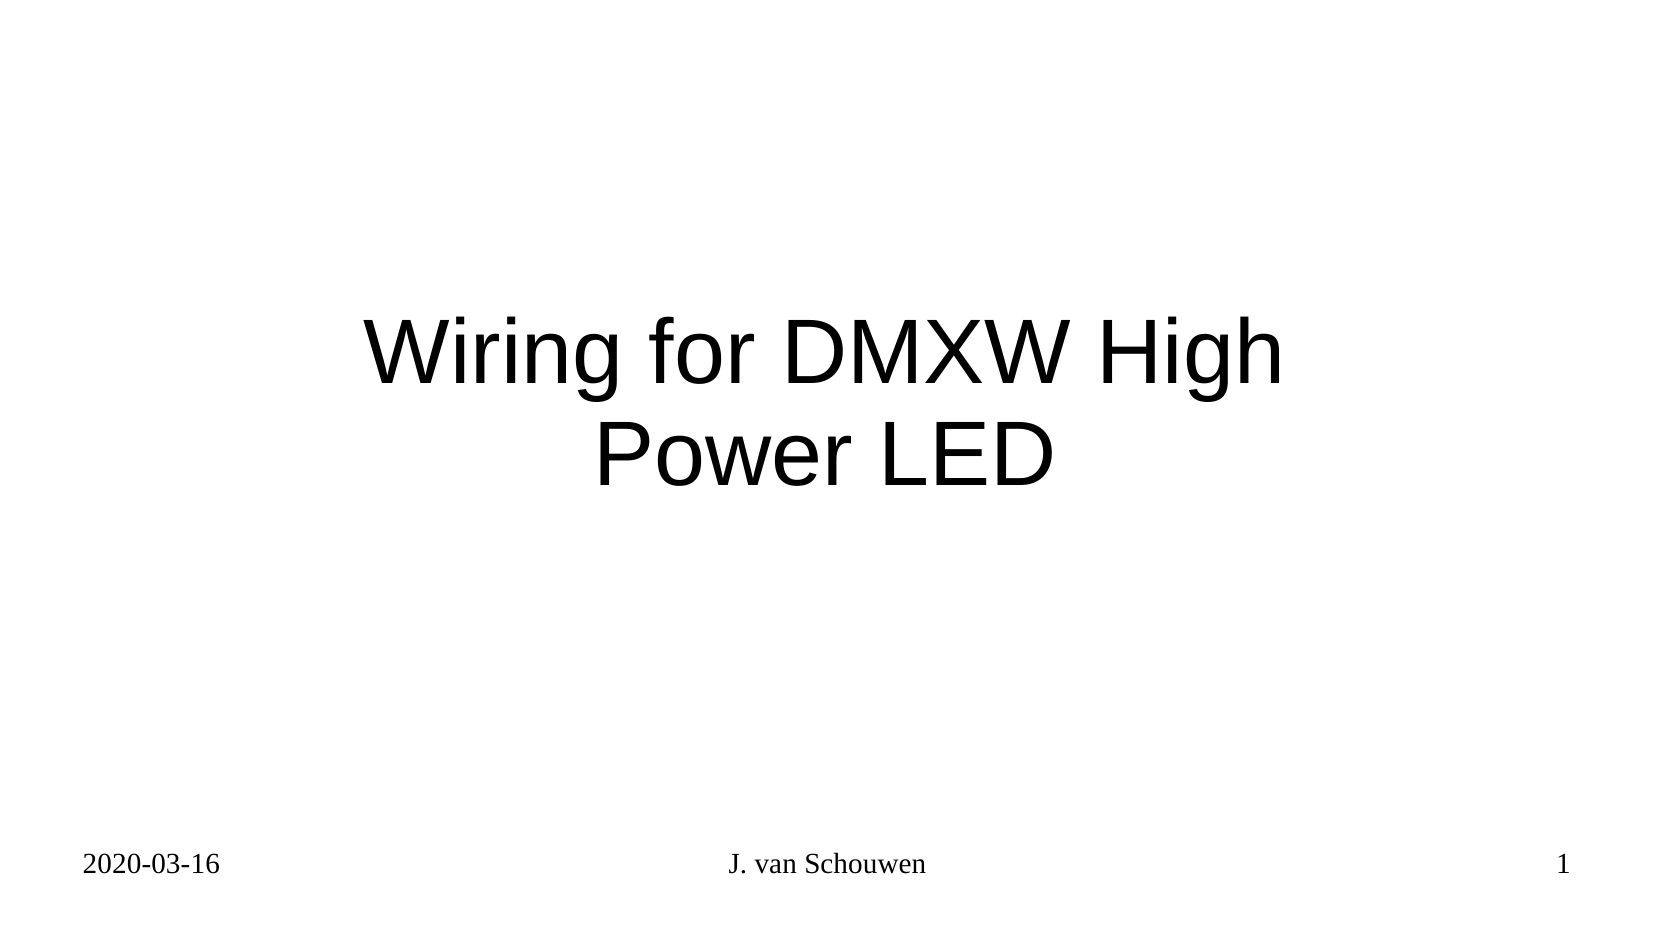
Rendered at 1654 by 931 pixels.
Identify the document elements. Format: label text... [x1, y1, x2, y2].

title Wiring for DMXW High Power LED [285, 300, 1366, 506]
